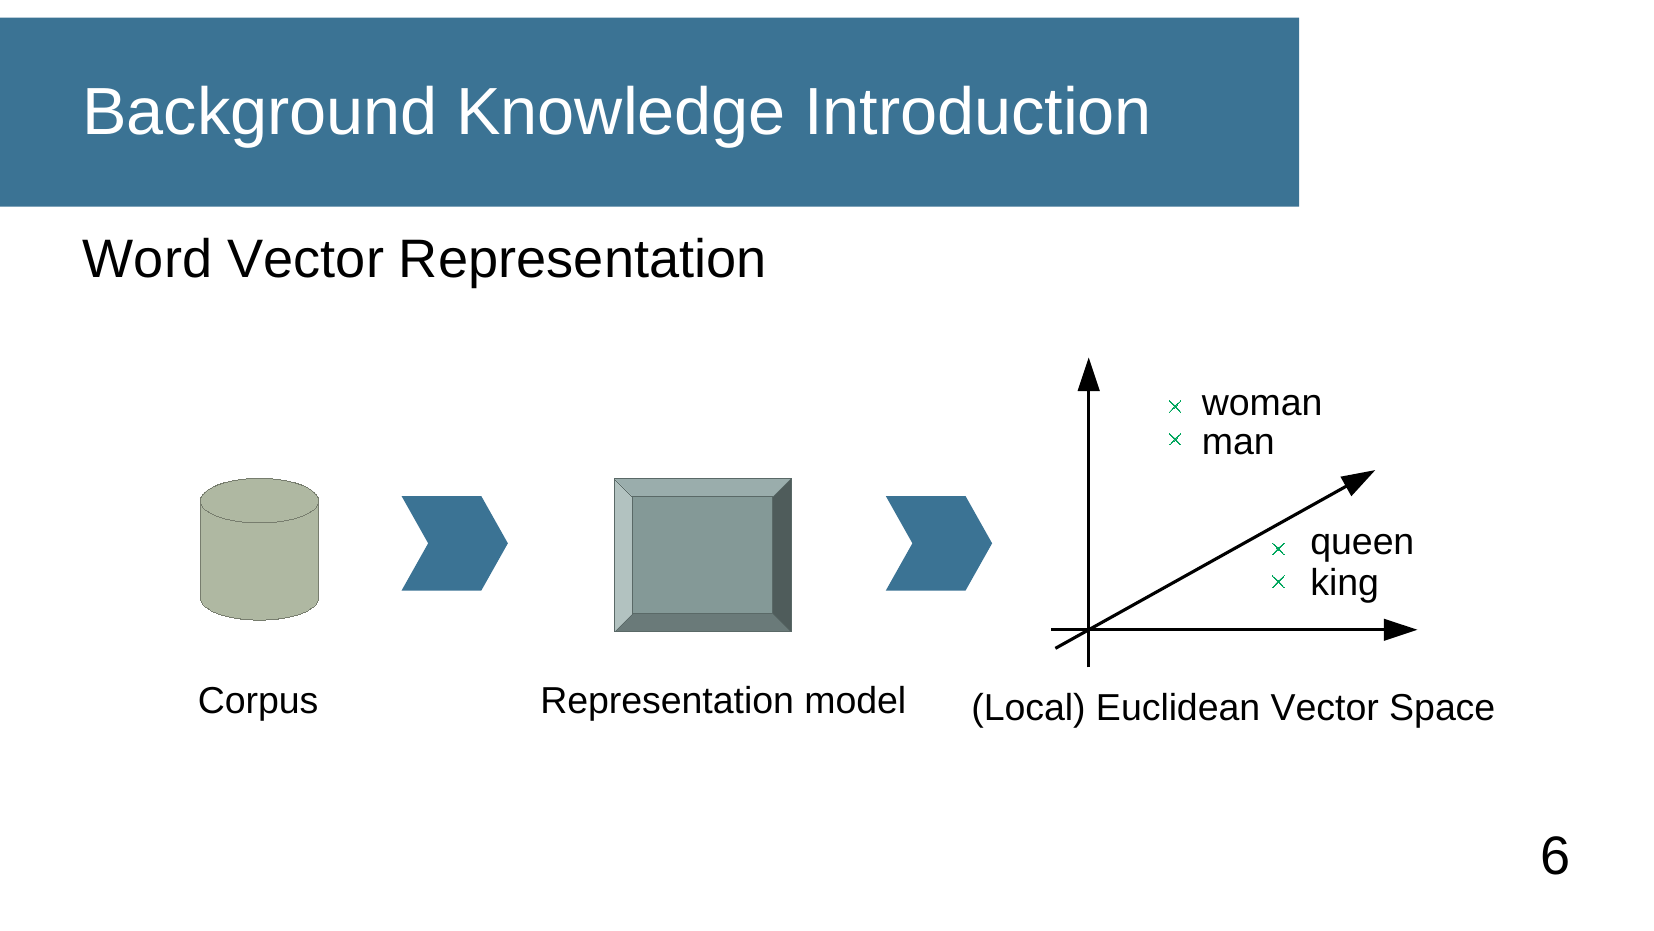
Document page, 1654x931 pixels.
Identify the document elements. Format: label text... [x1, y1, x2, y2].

text_box man [1187, 413, 1290, 474]
text_box [401, 496, 508, 591]
text_box [1272, 543, 1285, 555]
text_box Representation model [525, 673, 921, 734]
text_box (Local) Euclidean Vector Space [956, 679, 1511, 739]
text_box [1169, 433, 1181, 445]
text_box woman [1187, 374, 1338, 435]
list Word Vector Representation [82, 224, 1571, 764]
text_box Corpus [183, 673, 348, 775]
text_box [616, 478, 792, 632]
text_box queen [1295, 513, 1429, 555]
text_box [200, 478, 319, 621]
text_box [1272, 575, 1285, 588]
text_box king [1295, 555, 1446, 615]
title Background Knowledge Introduction [82, 35, 1234, 189]
text_box [885, 496, 993, 591]
text_box [1169, 400, 1181, 413]
